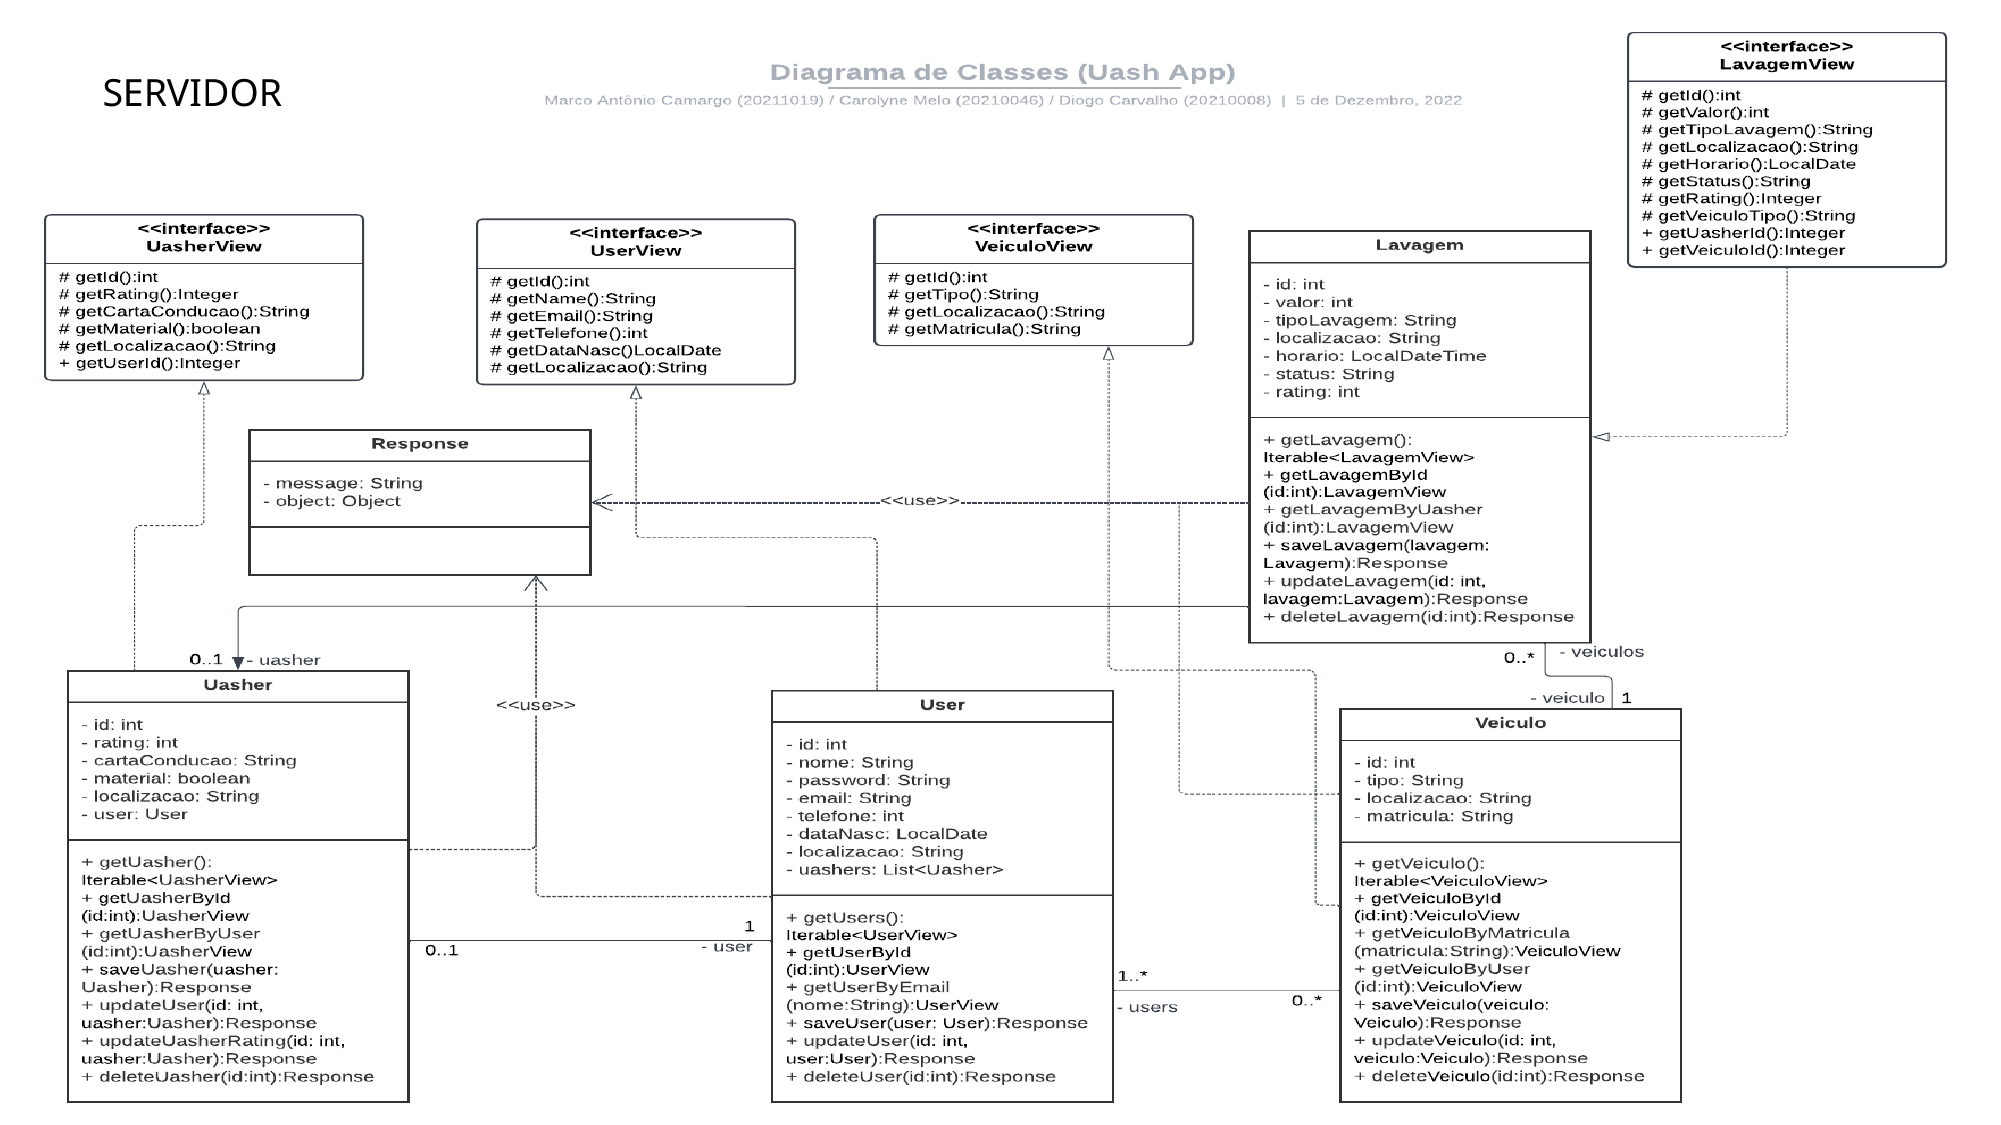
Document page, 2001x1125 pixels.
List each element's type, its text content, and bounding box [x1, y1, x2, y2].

picture [0, 0, 2000, 1125]
text_box SERVIDOR [87, 59, 354, 128]
